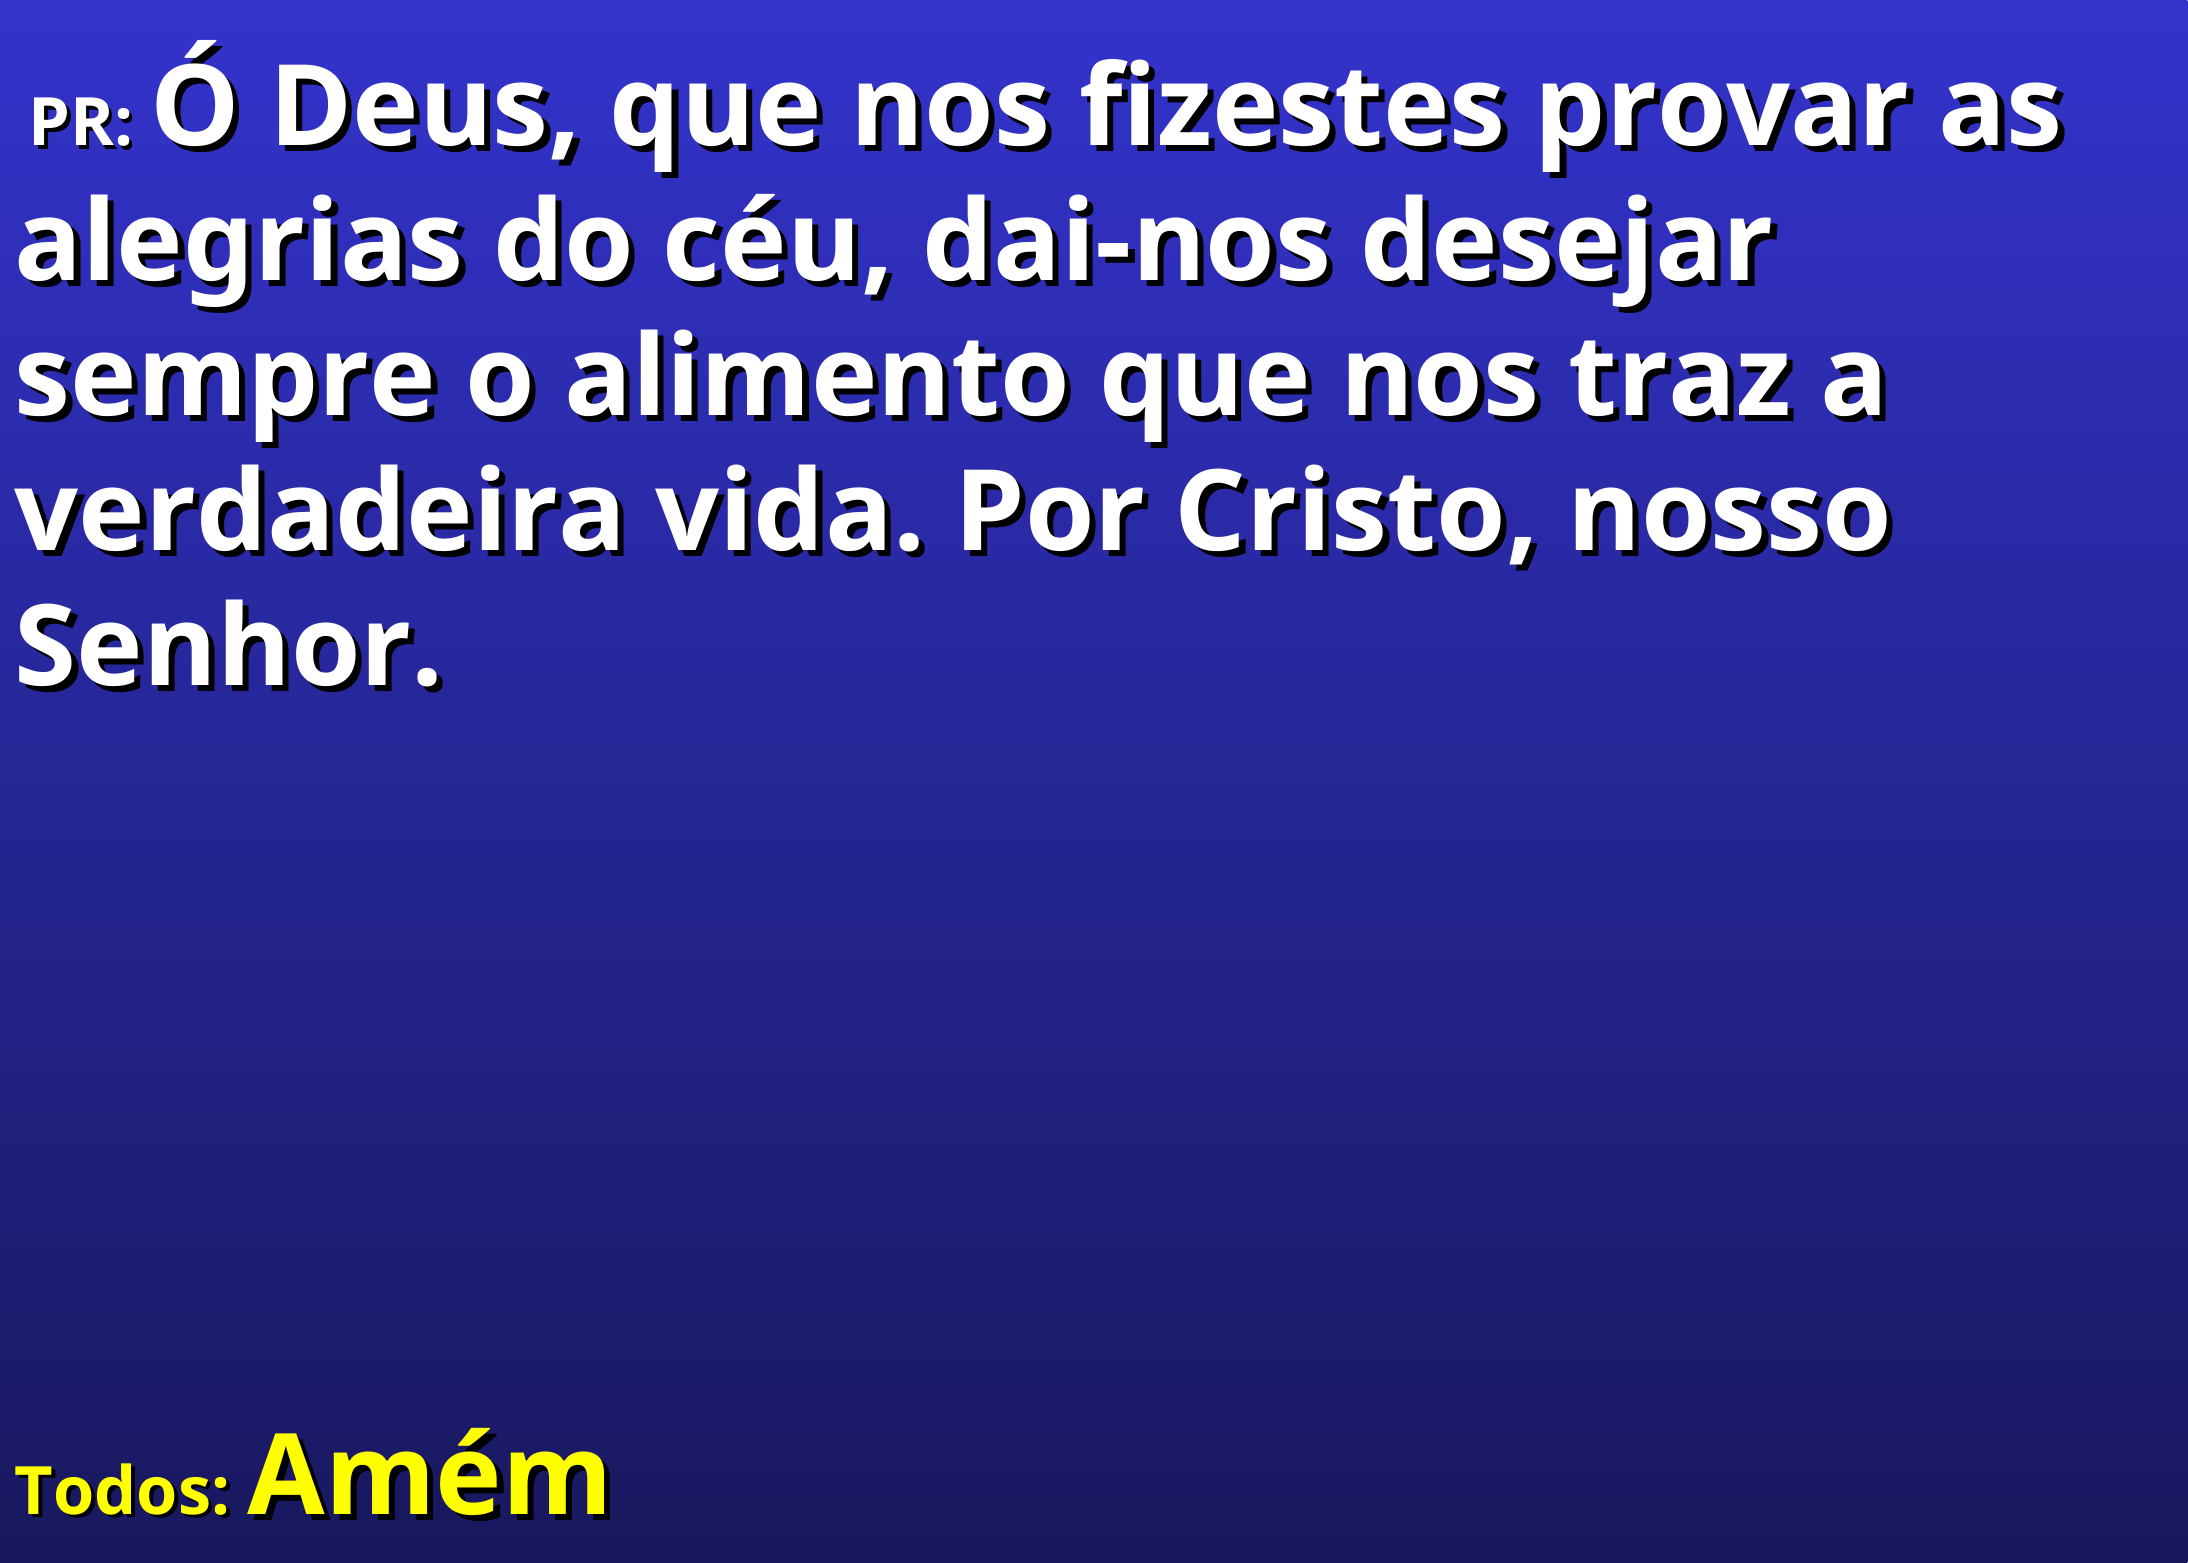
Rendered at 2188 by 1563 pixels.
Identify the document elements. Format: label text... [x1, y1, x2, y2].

text_box PR: Ó Deus, que nos fizestes provar as alegrias do céu, dai-nos desejar sempre o alimento que nos traz a verdadeira vida. Por Cristo, nosso Senhor. Todos: Amém [0, 25, 2188, 1549]
